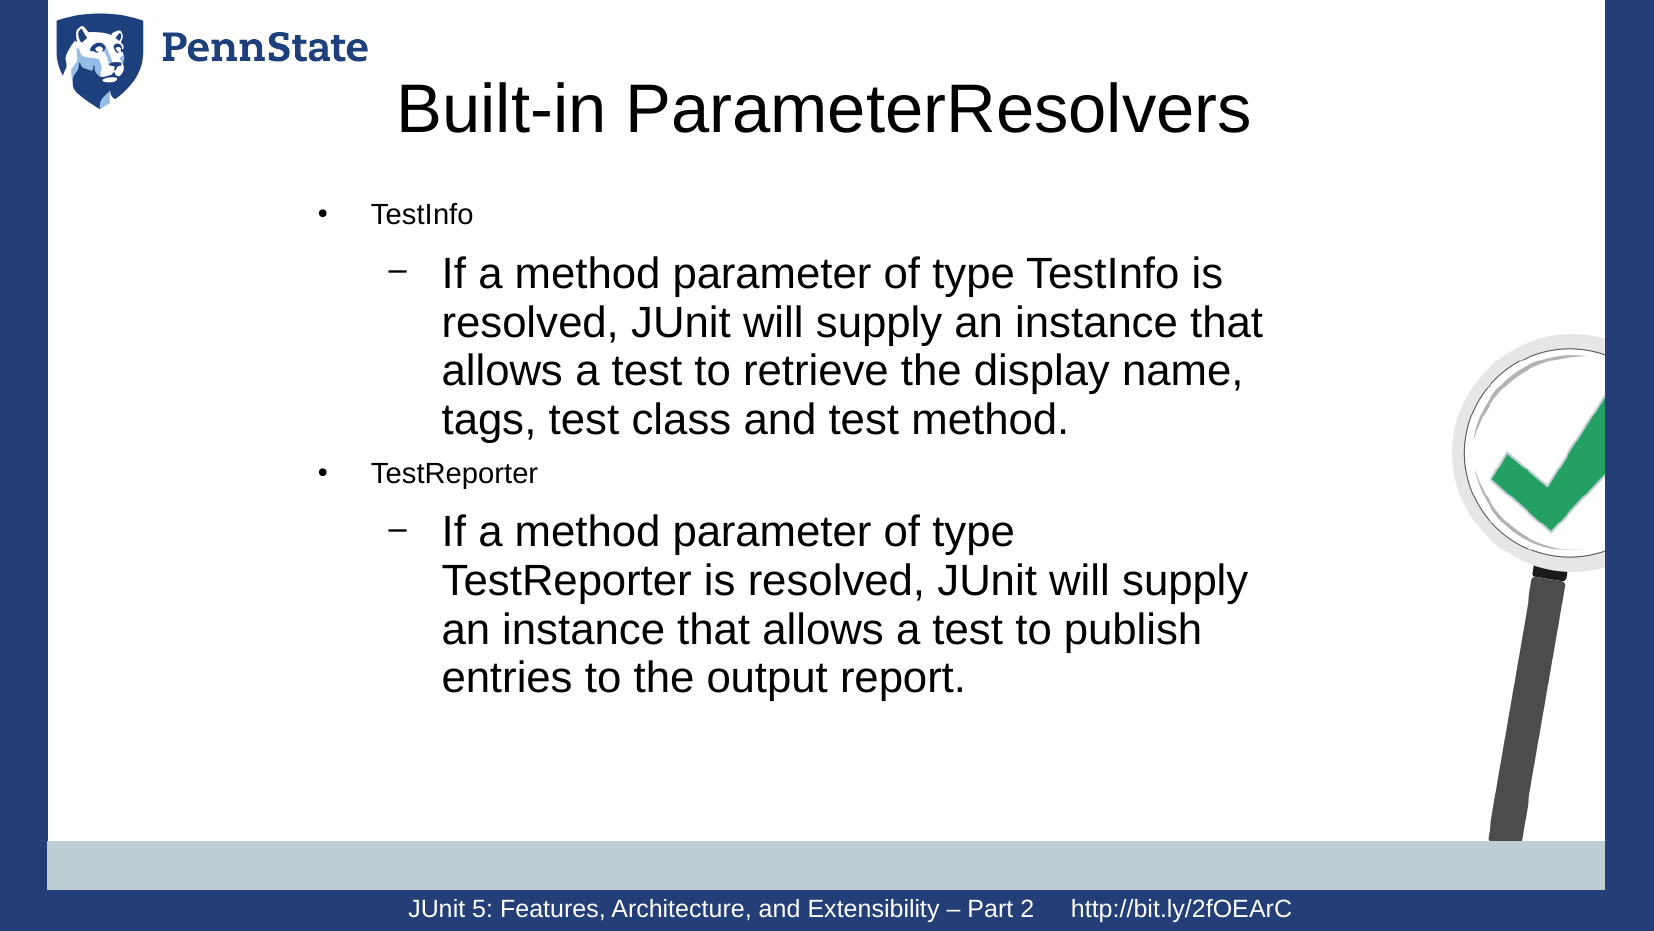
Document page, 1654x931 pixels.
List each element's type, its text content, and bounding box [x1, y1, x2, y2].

list TestInfo If a method parameter of type TestInfo is resolved, JUnit will supply an instance that allows a test to retrieve the display name, tags, test class and test method. TestReporter If a method parameter of type TestReporter is resolved, JUnit will supply an instance that allows a test to publish entries to the output report. [300, 198, 1276, 789]
picture [1452, 334, 1605, 841]
picture [48, 0, 411, 152]
title Built-in ParameterResolvers [60, 31, 1591, 187]
